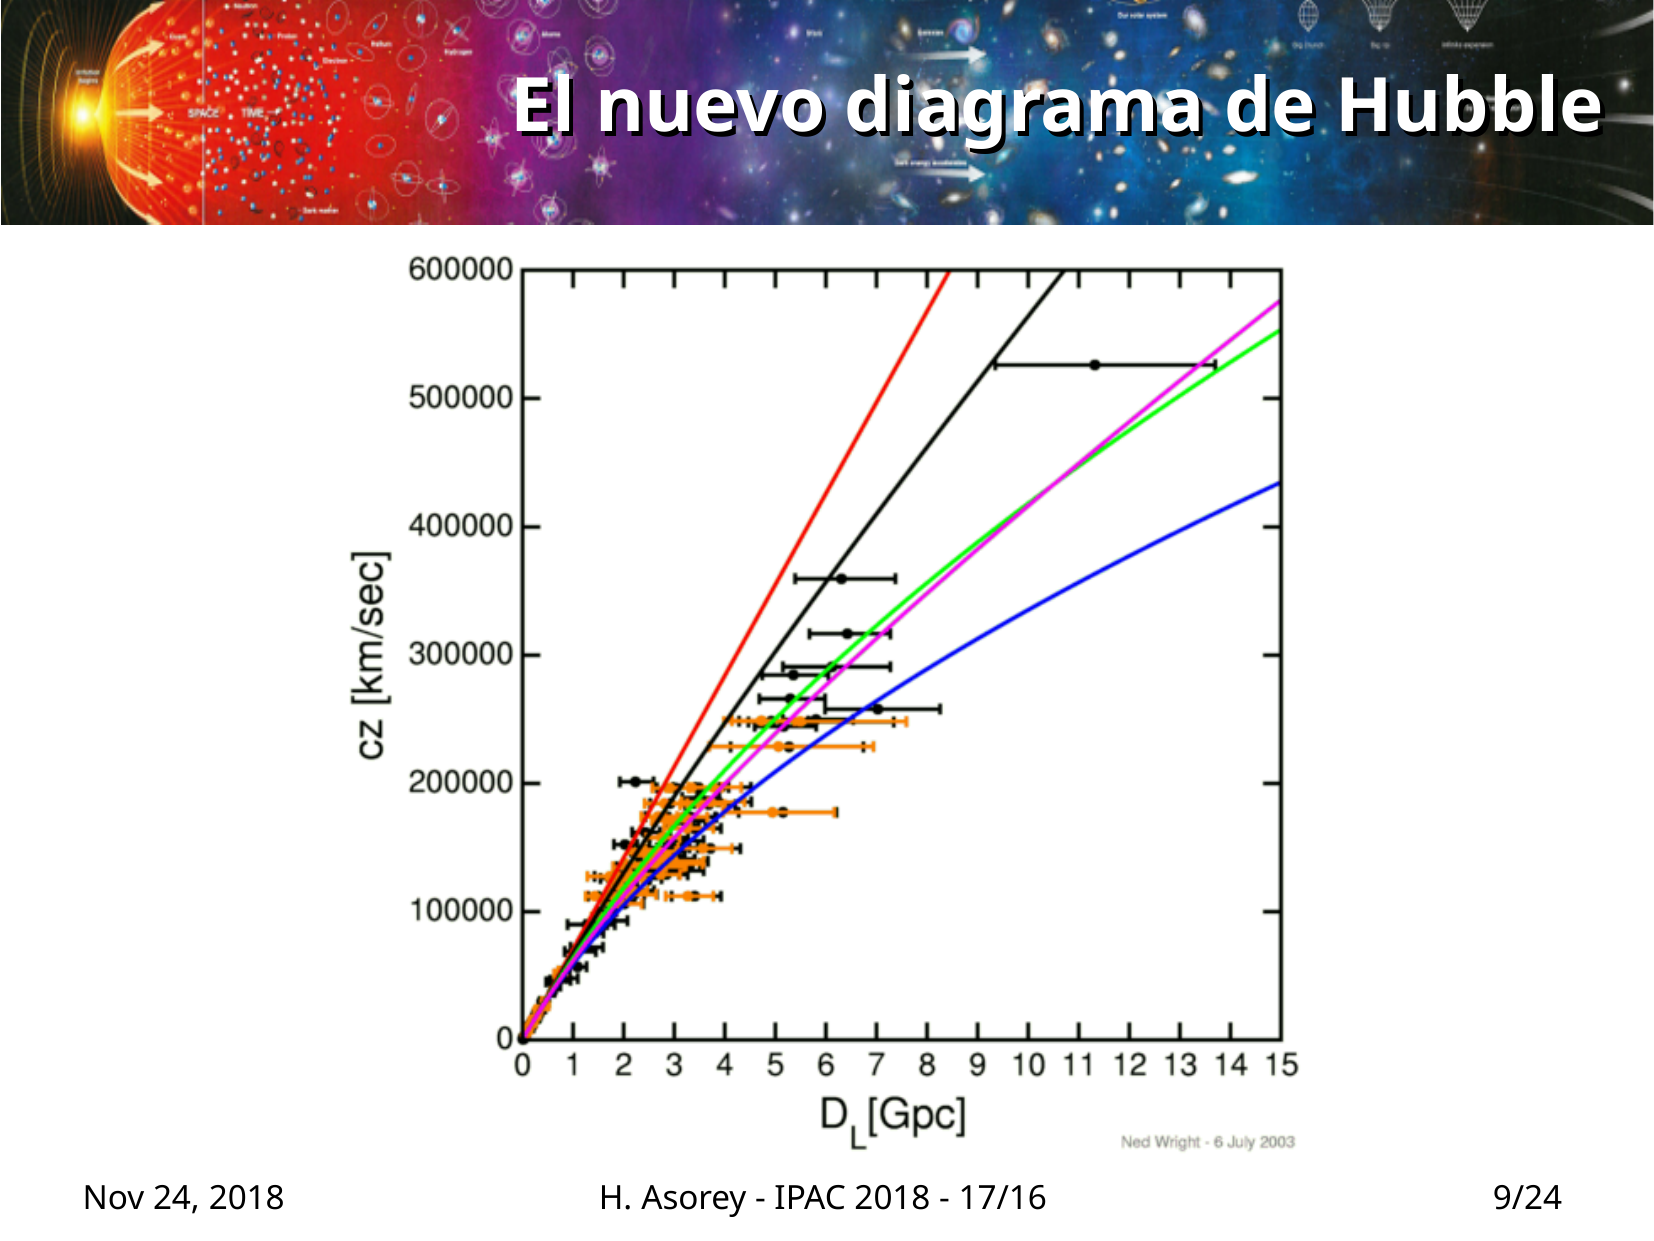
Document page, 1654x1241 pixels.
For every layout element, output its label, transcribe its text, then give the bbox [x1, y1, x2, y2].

title El nuevo diagrama de Hubble [45, 15, 1606, 191]
picture [1, 0, 1654, 225]
picture [348, 254, 1302, 1156]
